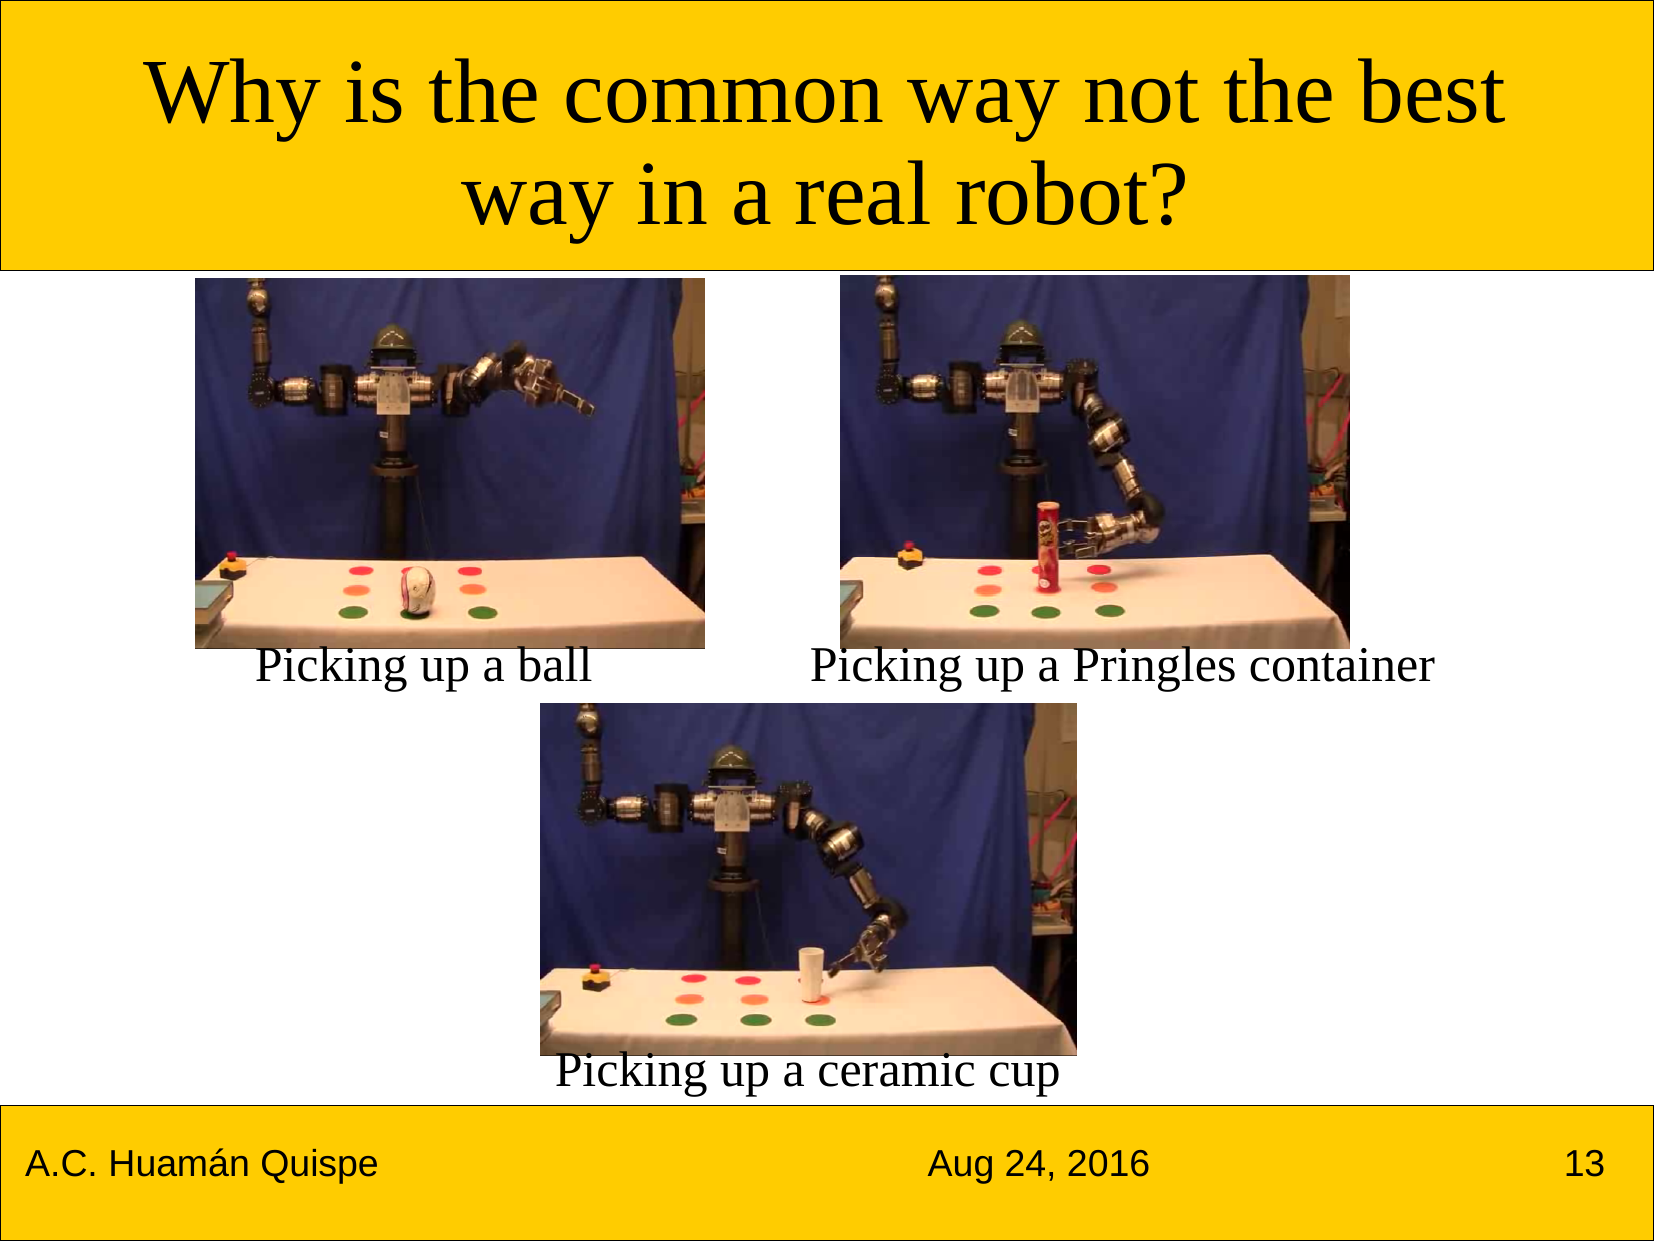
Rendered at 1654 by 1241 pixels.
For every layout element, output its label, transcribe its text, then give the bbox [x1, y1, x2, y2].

text_box Picking up a ball [240, 630, 646, 721]
text_box [540, 702, 1078, 1035]
text_box Why is the common way not the best way in a real robot? [128, 33, 1599, 354]
text_box [840, 354, 1351, 630]
text_box Picking up a ceramic cup [540, 1035, 1078, 1161]
text_box Picking up a Pringles container [795, 630, 1471, 756]
text_box [195, 354, 706, 650]
